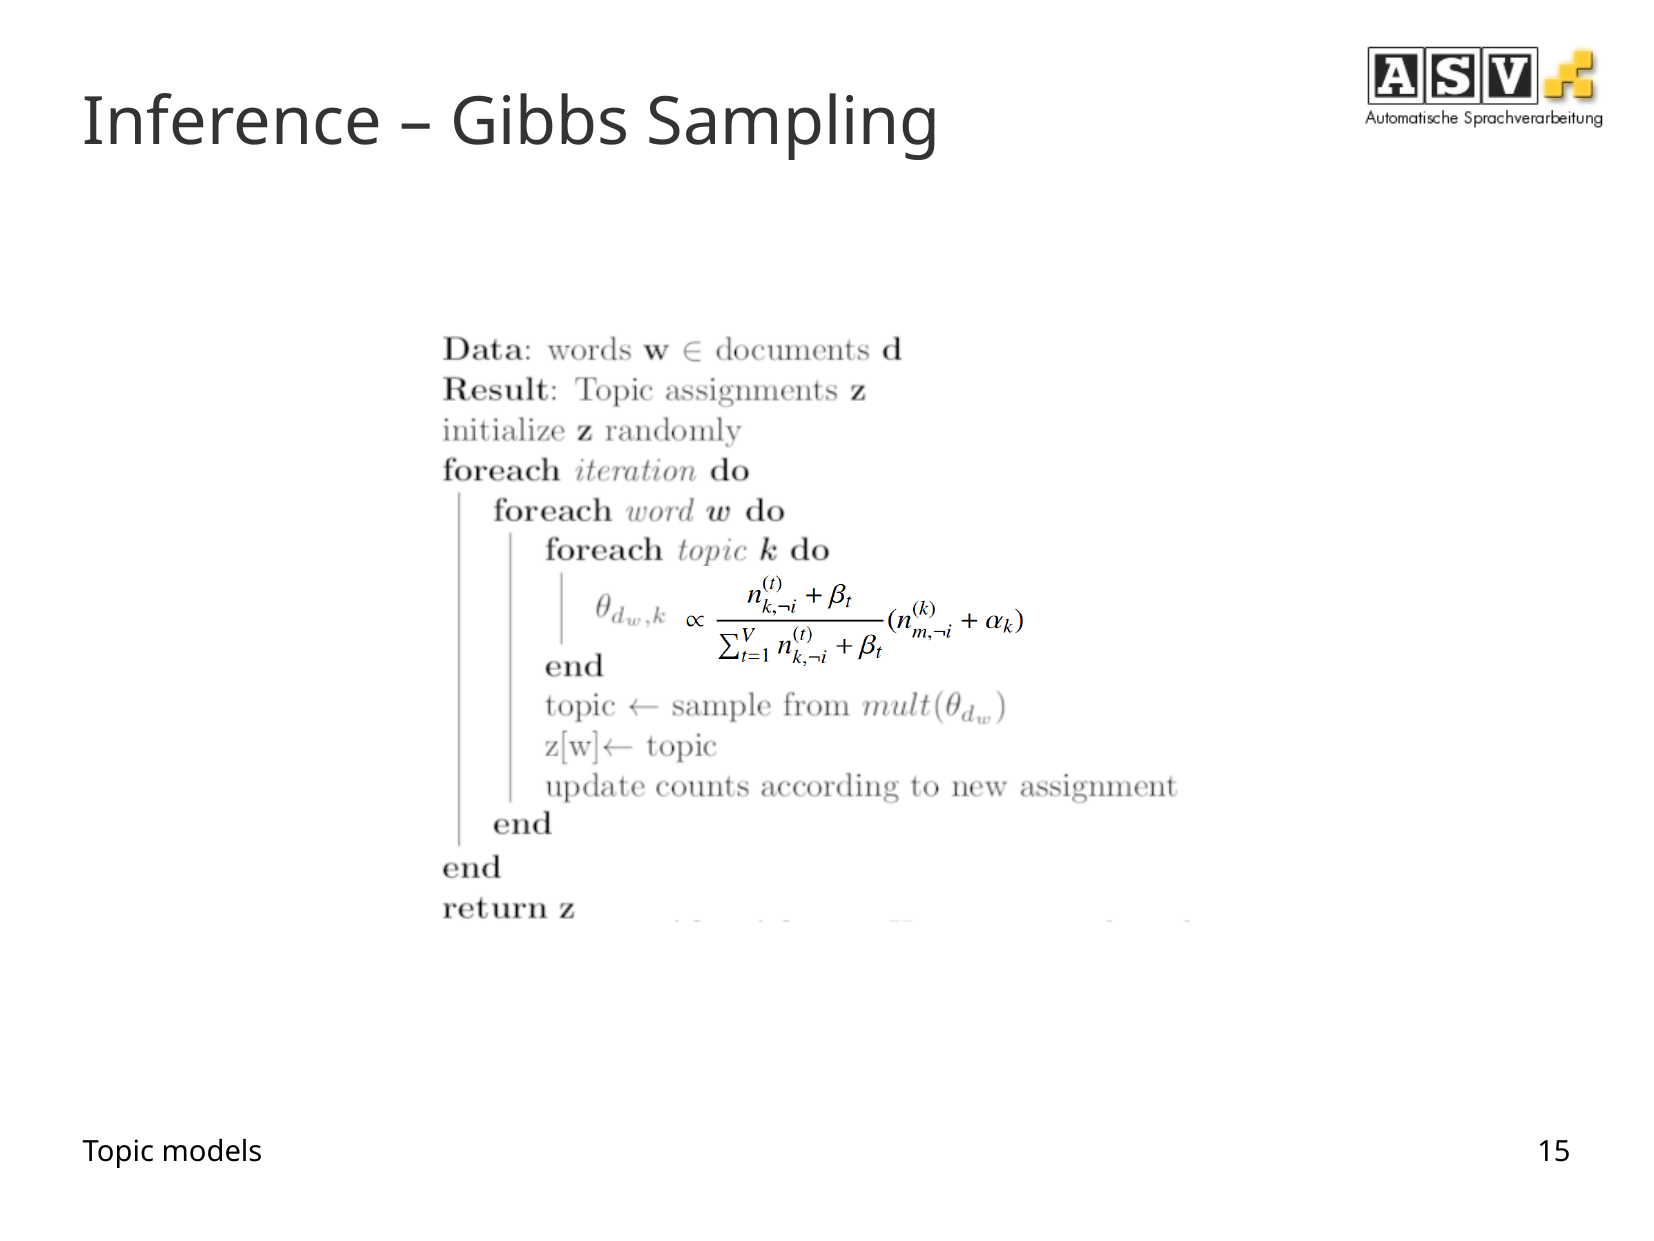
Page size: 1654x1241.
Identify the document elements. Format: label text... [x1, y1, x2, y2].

picture [1364, 43, 1605, 129]
picture [427, 321, 1193, 922]
title Inference – Gibbs Sampling [82, 49, 1347, 189]
